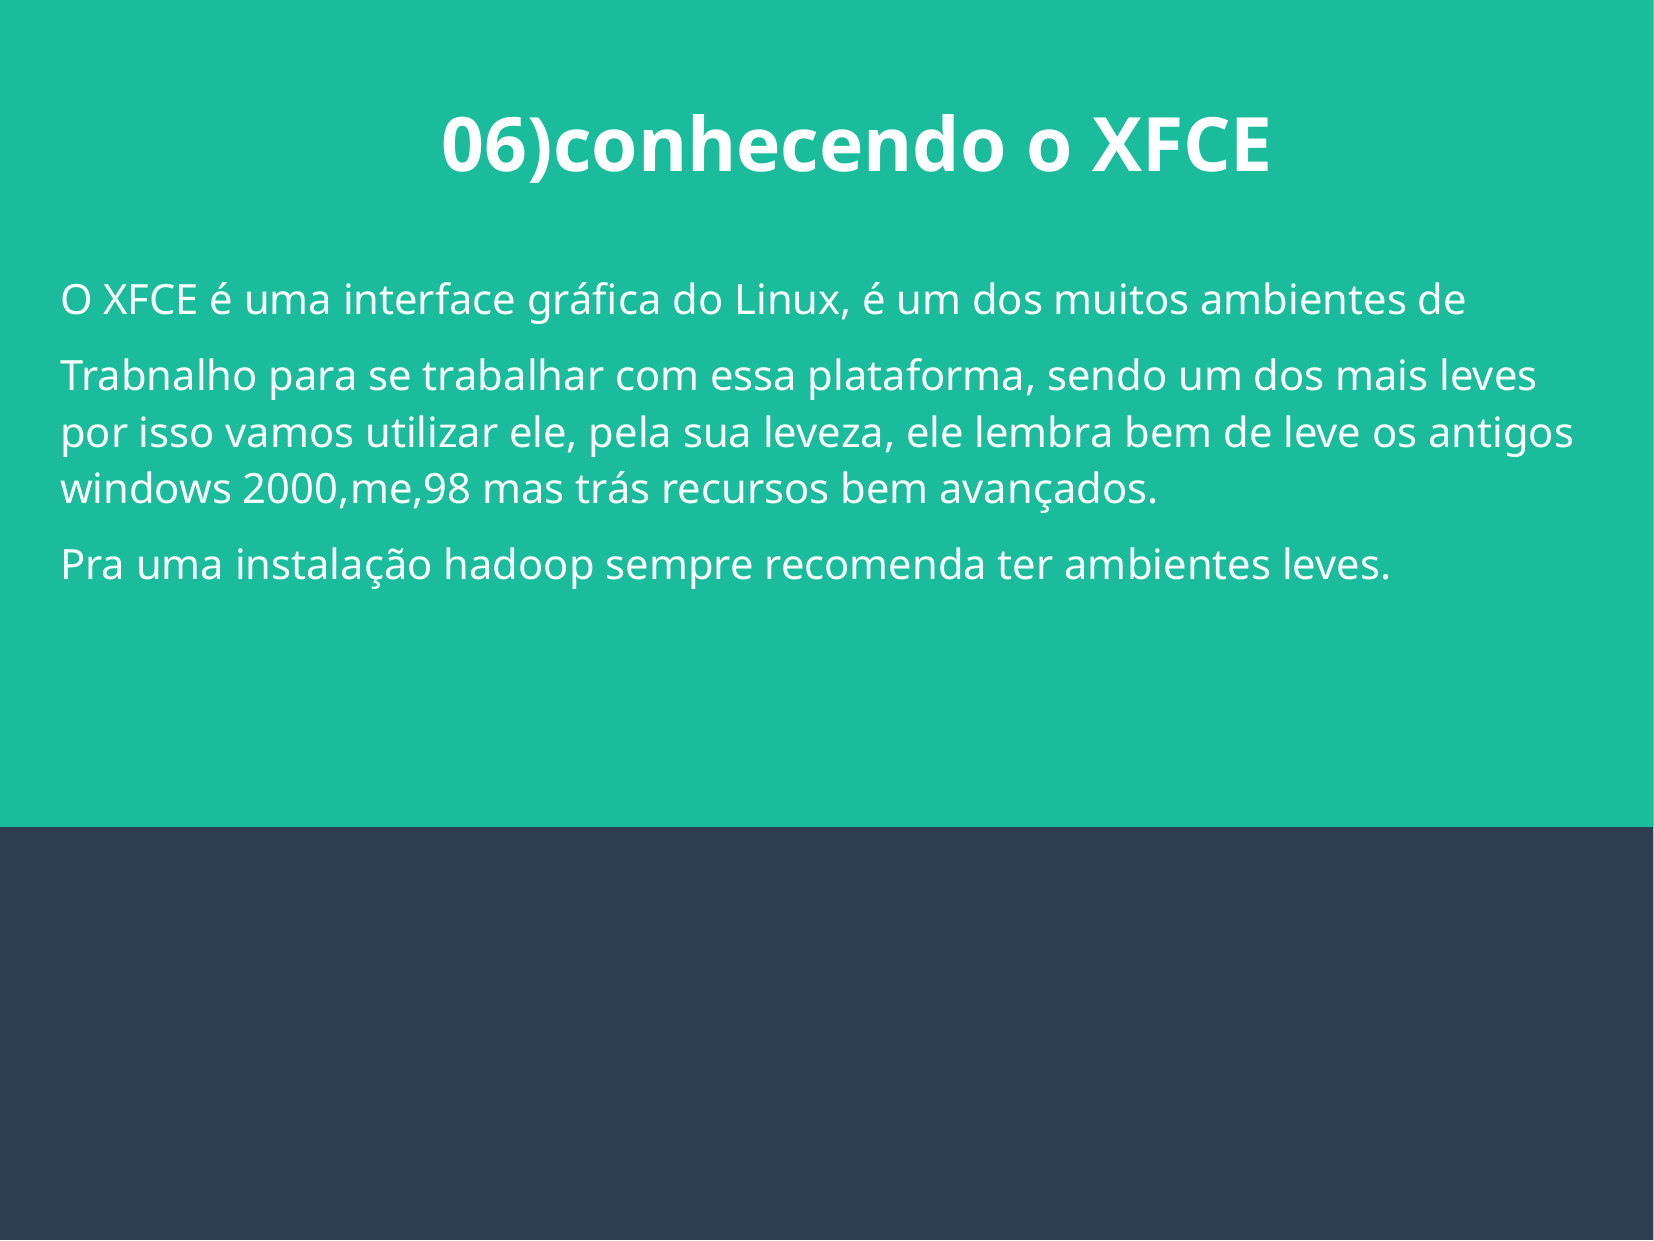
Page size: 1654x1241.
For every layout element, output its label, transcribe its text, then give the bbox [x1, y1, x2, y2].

title 06)conhecendo o XFCE [90, 37, 1626, 196]
list O XFCE é uma interface gráfica do Linux, é um dos muitos ambientes de Trabnalho para se trabalhar com essa plataforma, sendo um dos mais leves por isso vamos utilizar ele, pela sua leveza, ele lembra bem de leve os antigos windows 2000,me,98 mas trás recursos bem avançados. Pra uma instalação hadoop sempre recomenda ter ambientes leves. [60, 270, 1596, 595]
